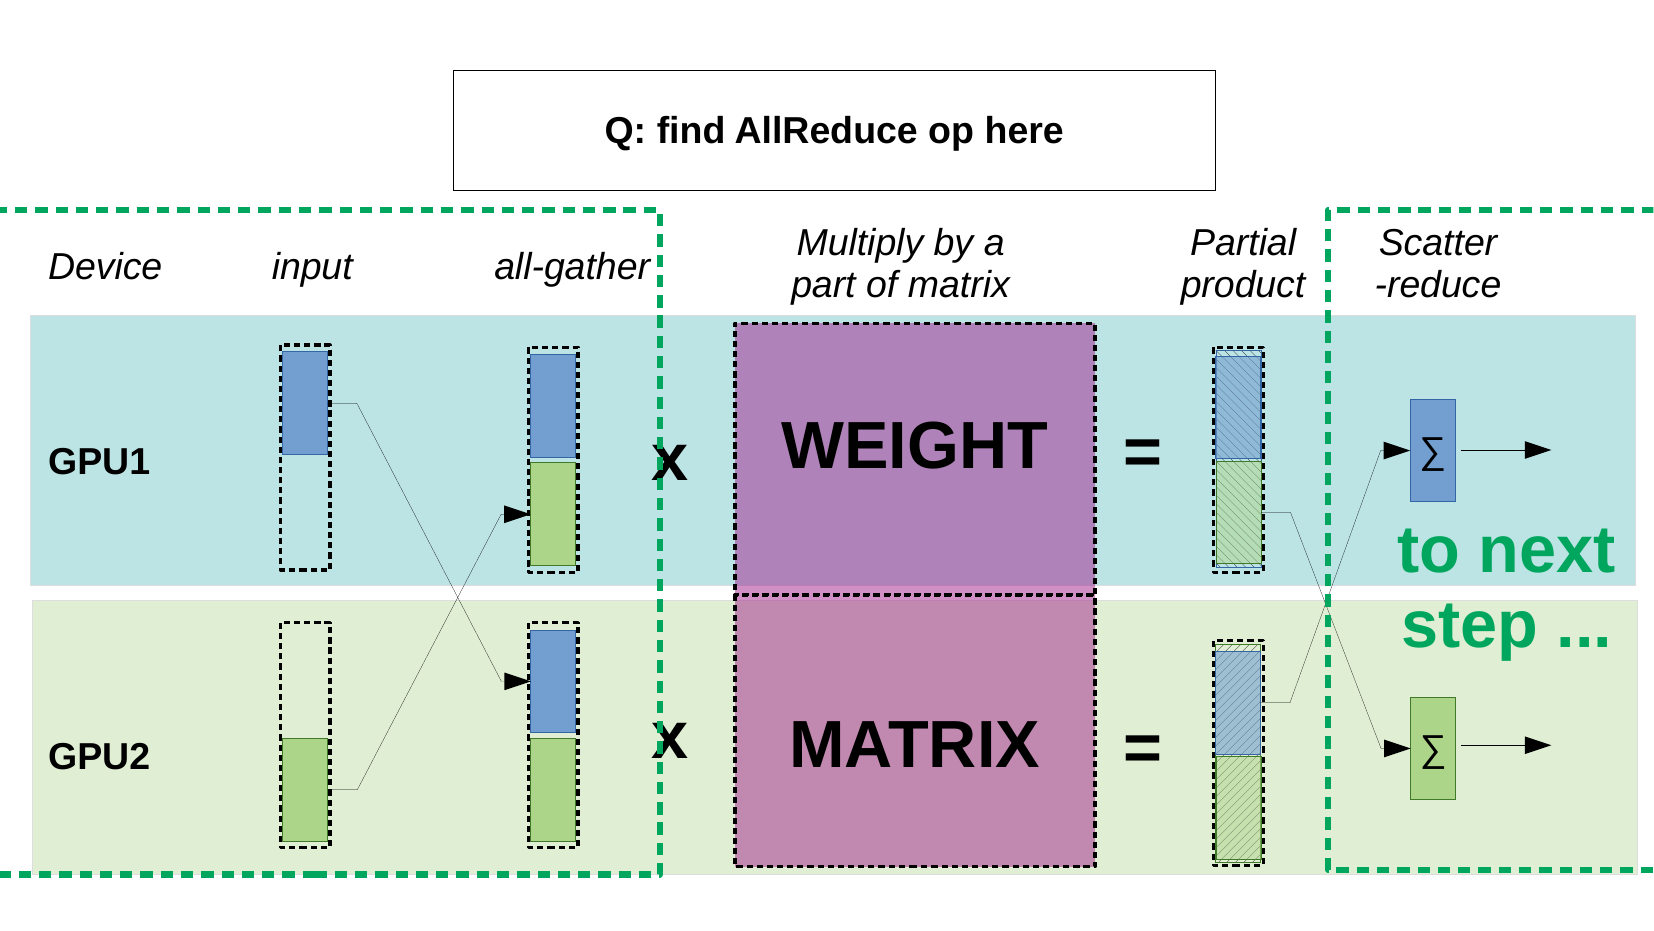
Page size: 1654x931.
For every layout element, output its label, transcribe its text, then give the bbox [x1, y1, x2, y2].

text_box = [1108, 702, 1202, 792]
text_box Scatter -reduce [1267, 214, 1328, 314]
text_box WEIGHT MATRIX [735, 323, 1096, 594]
text_box Partial product [1072, 214, 1267, 314]
text_box [0, 210, 1654, 875]
text_box WEIGHT MATRIX [735, 595, 1096, 867]
text_box all-gather [661, 237, 669, 295]
text_box = [1108, 406, 1202, 497]
text_box x [661, 412, 729, 503]
text_box to next step ... [1332, 504, 1654, 744]
text_box Q: find AllReduce op here [453, 70, 1216, 191]
text_box x [661, 690, 729, 780]
text_box Multiply by a part of matrix [730, 214, 1071, 314]
title Tensor-parallel training [82, 37, 1571, 193]
